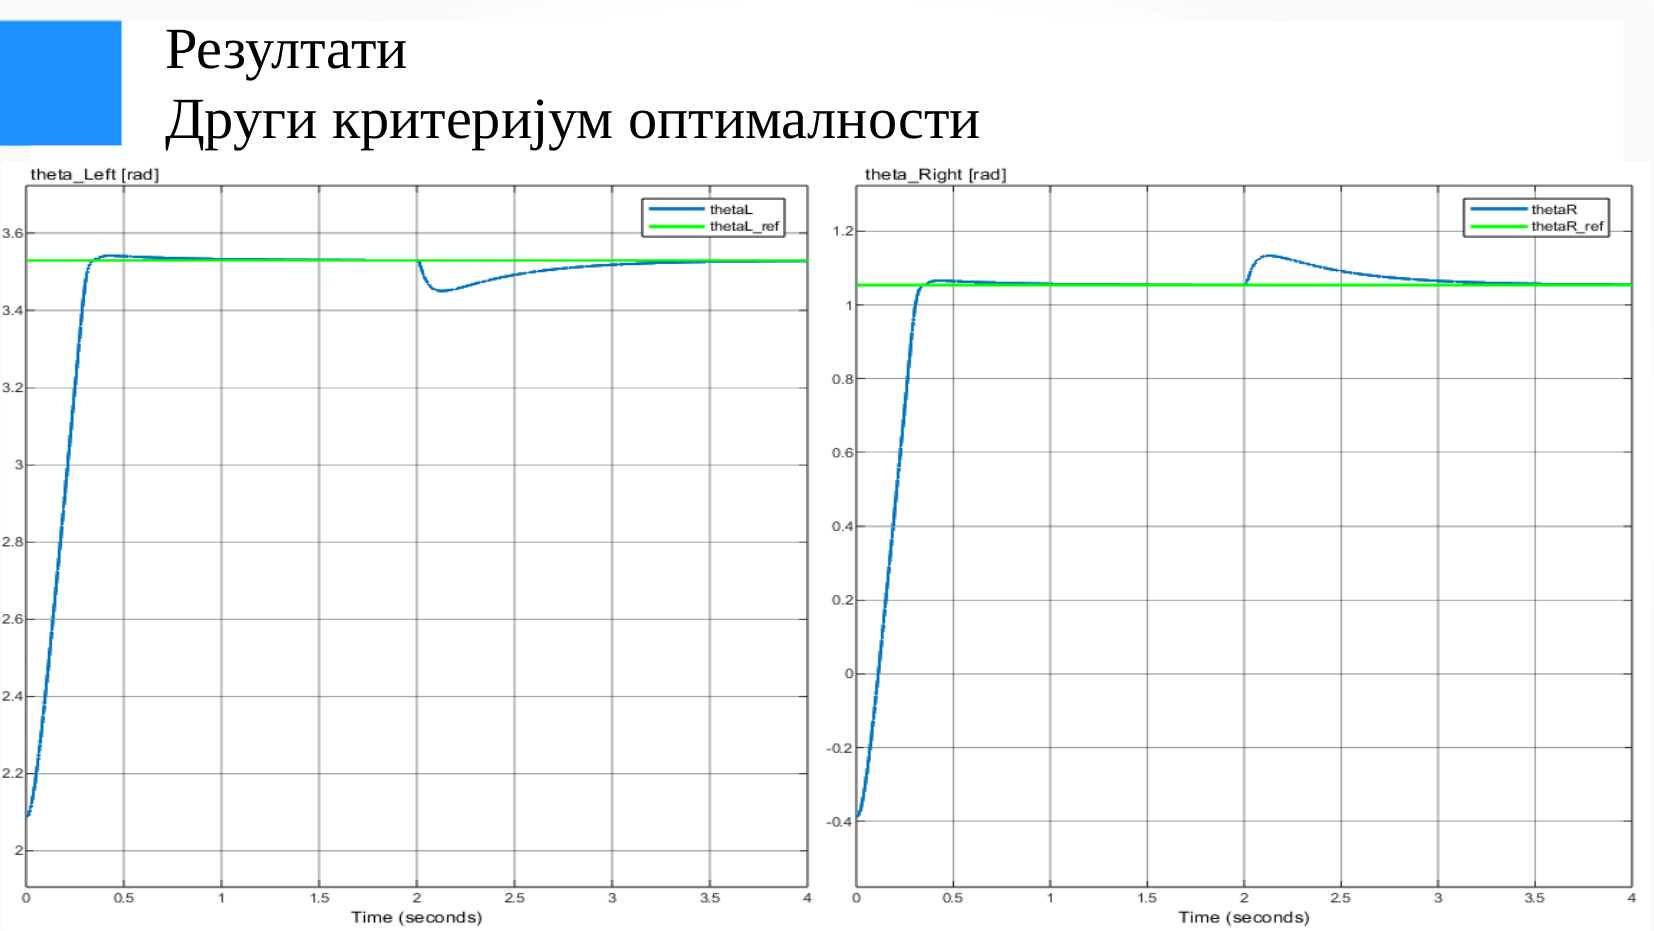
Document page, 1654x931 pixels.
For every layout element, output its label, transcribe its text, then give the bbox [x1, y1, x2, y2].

title Резултати Други критеријум оптималности [165, 10, 1004, 162]
picture [0, 0, 1654, 931]
